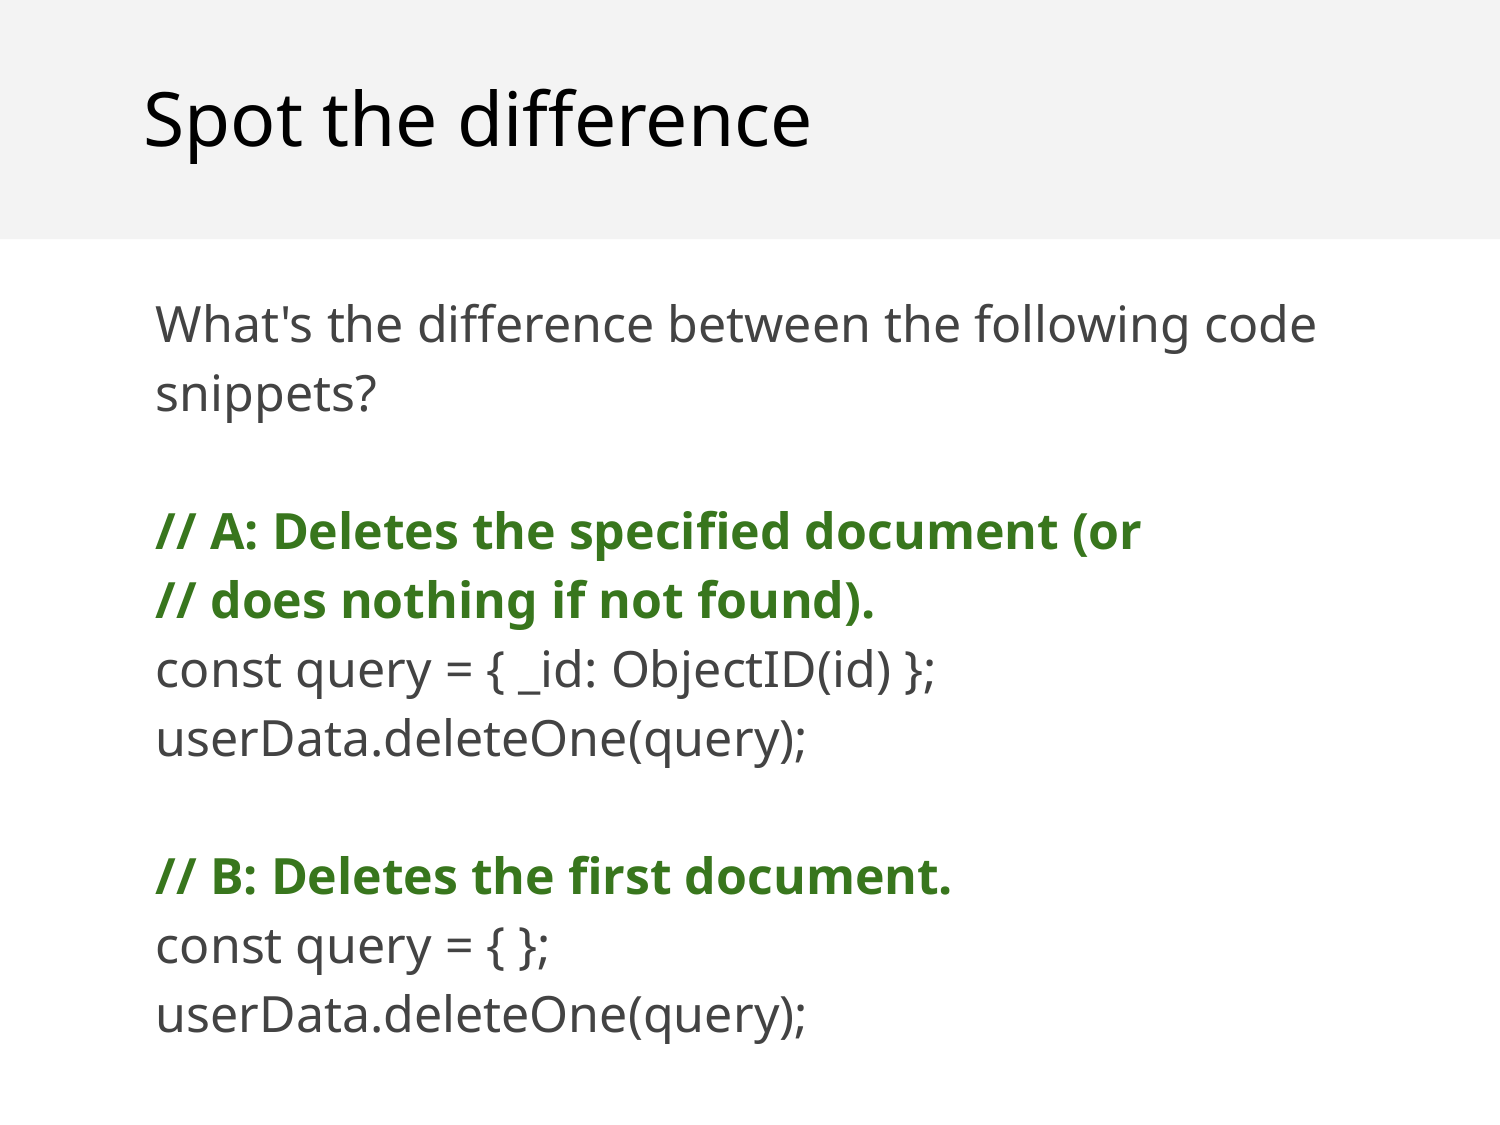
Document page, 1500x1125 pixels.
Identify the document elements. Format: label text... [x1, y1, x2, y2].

title Spot the difference [128, 56, 1372, 183]
list What's the difference between the following code snippets? // A: Deletes the specified document (or // does nothing if not found). const query = { _id: ObjectID(id) }; userData.deleteOne(query); // B: Deletes the first document. const query = { }; userData.deleteOne(query); [140, 268, 1452, 965]
